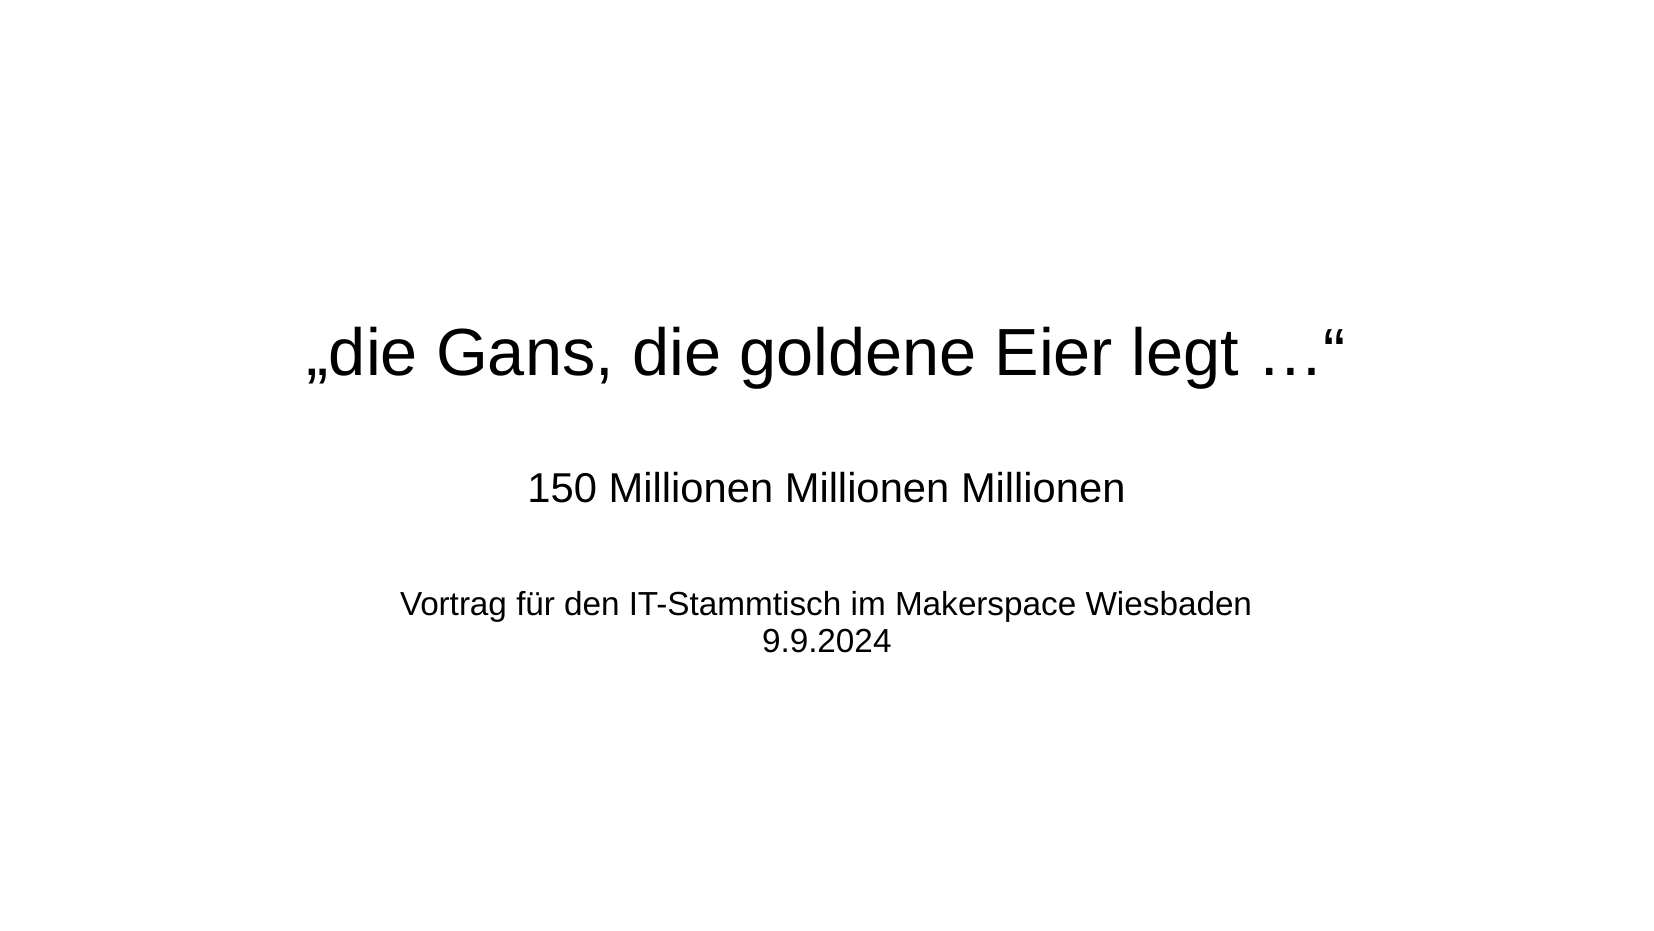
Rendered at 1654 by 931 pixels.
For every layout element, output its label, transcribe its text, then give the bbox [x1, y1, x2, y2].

text_box „die Gans, die goldene Eier legt …“ 150 Millionen Millionen Millionen Vortrag für den IT-Stammtisch im Makerspace Wiesbaden 9.9.2024 [82, 217, 1571, 758]
